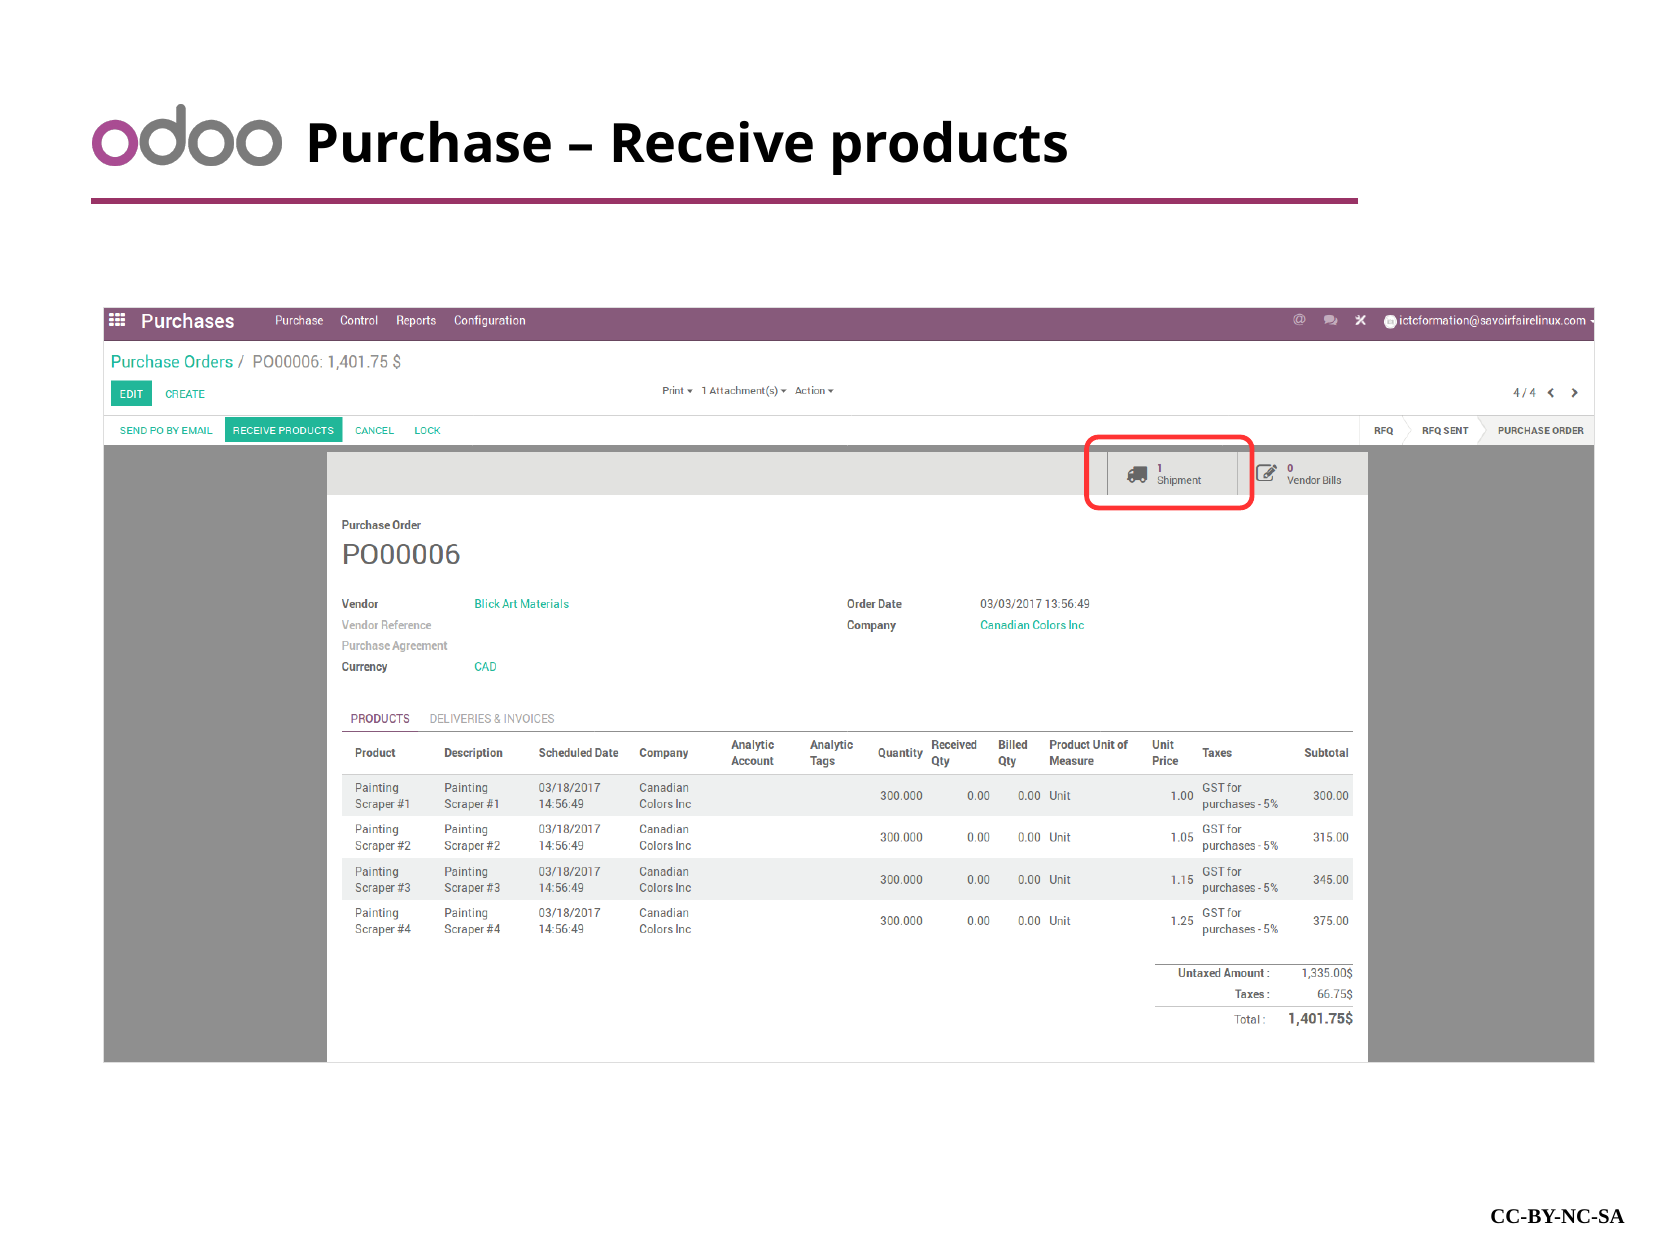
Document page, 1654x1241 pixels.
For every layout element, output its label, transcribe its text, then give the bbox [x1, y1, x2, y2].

picture [92, 104, 282, 166]
picture [103, 307, 1595, 1063]
title Purchase – Receive products [305, 37, 1568, 245]
text_box [1086, 437, 1253, 508]
